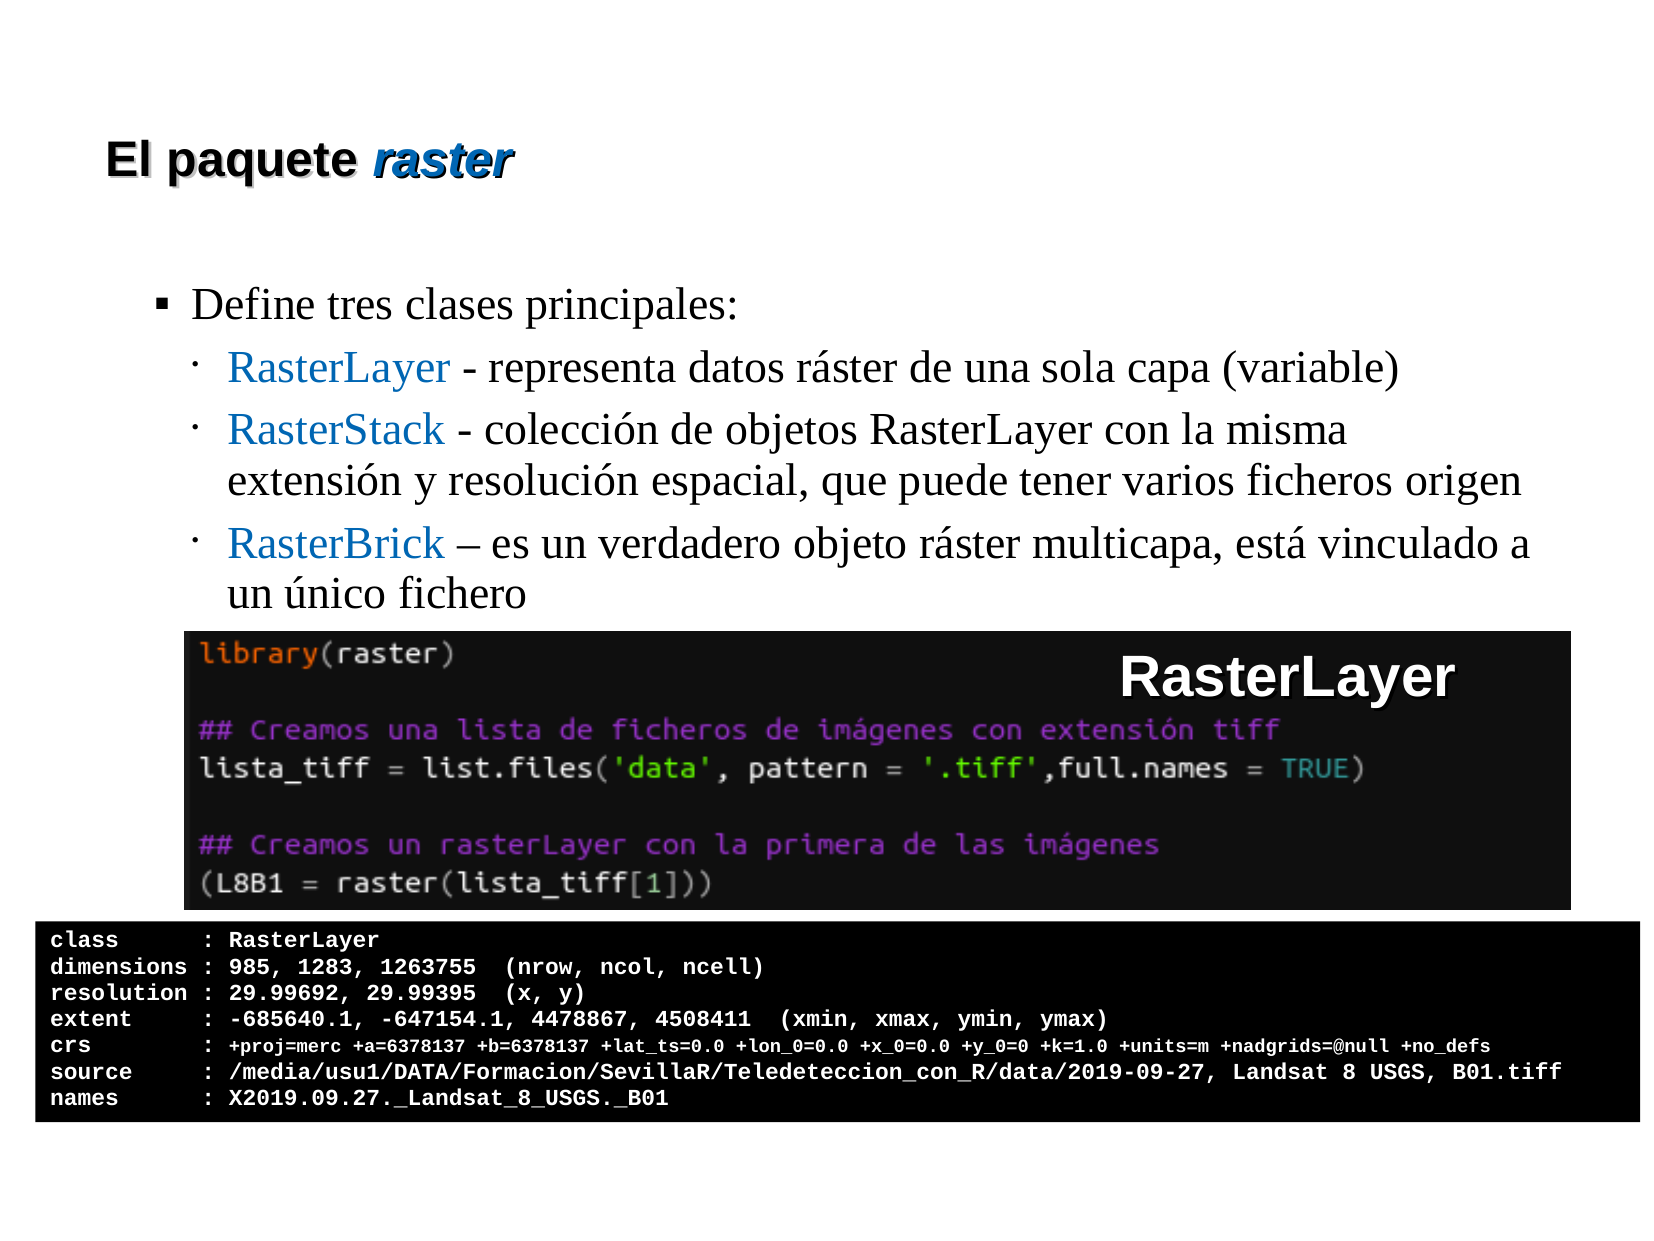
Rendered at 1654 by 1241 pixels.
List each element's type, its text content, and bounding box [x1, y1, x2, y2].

text_box Define tres clases principales: RasterLayer - representa datos ráster de una sola capa (variable) RasterStack - colección de objetos RasterLayer con la misma extensión y resolución espacial, que puede tener varios ficheros origen RasterBrick – es un verdadero objeto ráster multicapa, está vinculado a un único fichero [141, 271, 1548, 627]
picture [184, 631, 1571, 910]
text_box class : RasterLayer dimensions : 985, 1283, 1263755 (nrow, ncol, ncell) resolution : 29.99692, 29.99395 (x, y) extent : -685640.1, -647154.1, 4478867, 4508411 (xmin, xmax, ymin, ymax) crs : +proj=merc +a=6378137 +b=6378137 +lat_ts=0.0 +lon_0=0.0 +x_0=0.0 +y_0=0 +k=1.0 +units=m +nadgrids=@null +no_defs source : /media/usu1/DATA/Formacion/SevillaR/Teledeteccion_con_R/data/2019-09-27, Landsat 8 USGS, B01.tiff names : X2019.09.27._Landsat_8_USGS._B01 [35, 921, 1641, 1123]
text_box RasterLayer [1104, 636, 1565, 727]
text_box El paquete raster [90, 124, 685, 204]
